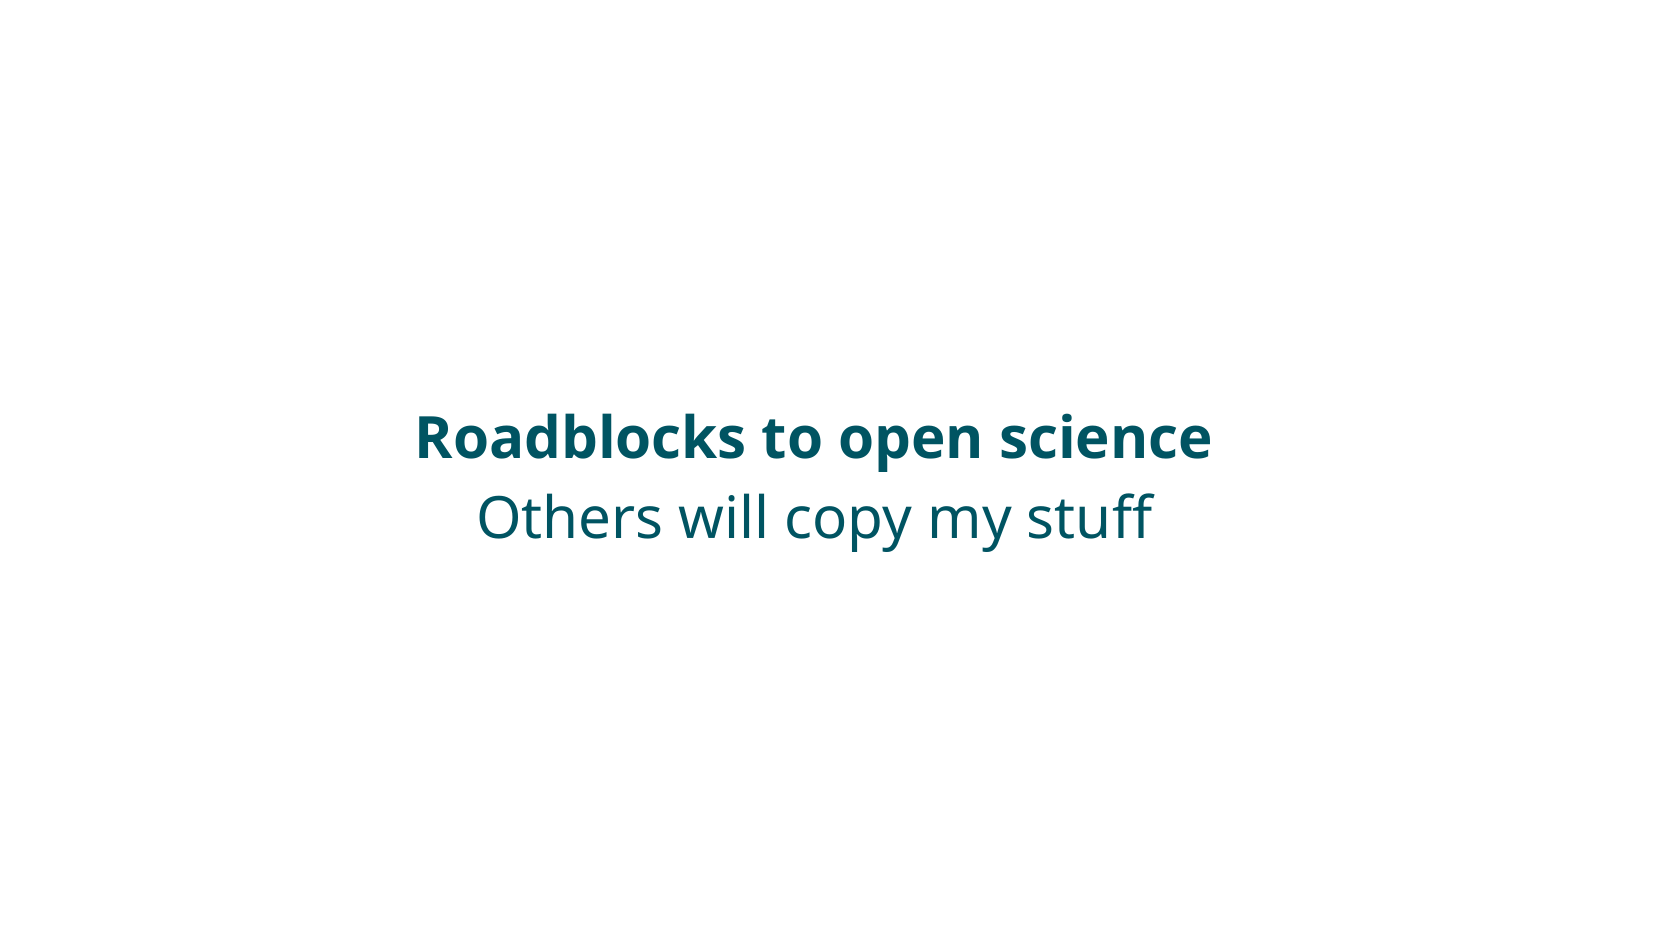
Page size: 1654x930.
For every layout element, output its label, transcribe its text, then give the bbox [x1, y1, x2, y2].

text_box Roadblocks to open science Others will copy my stuff [399, 389, 1174, 541]
